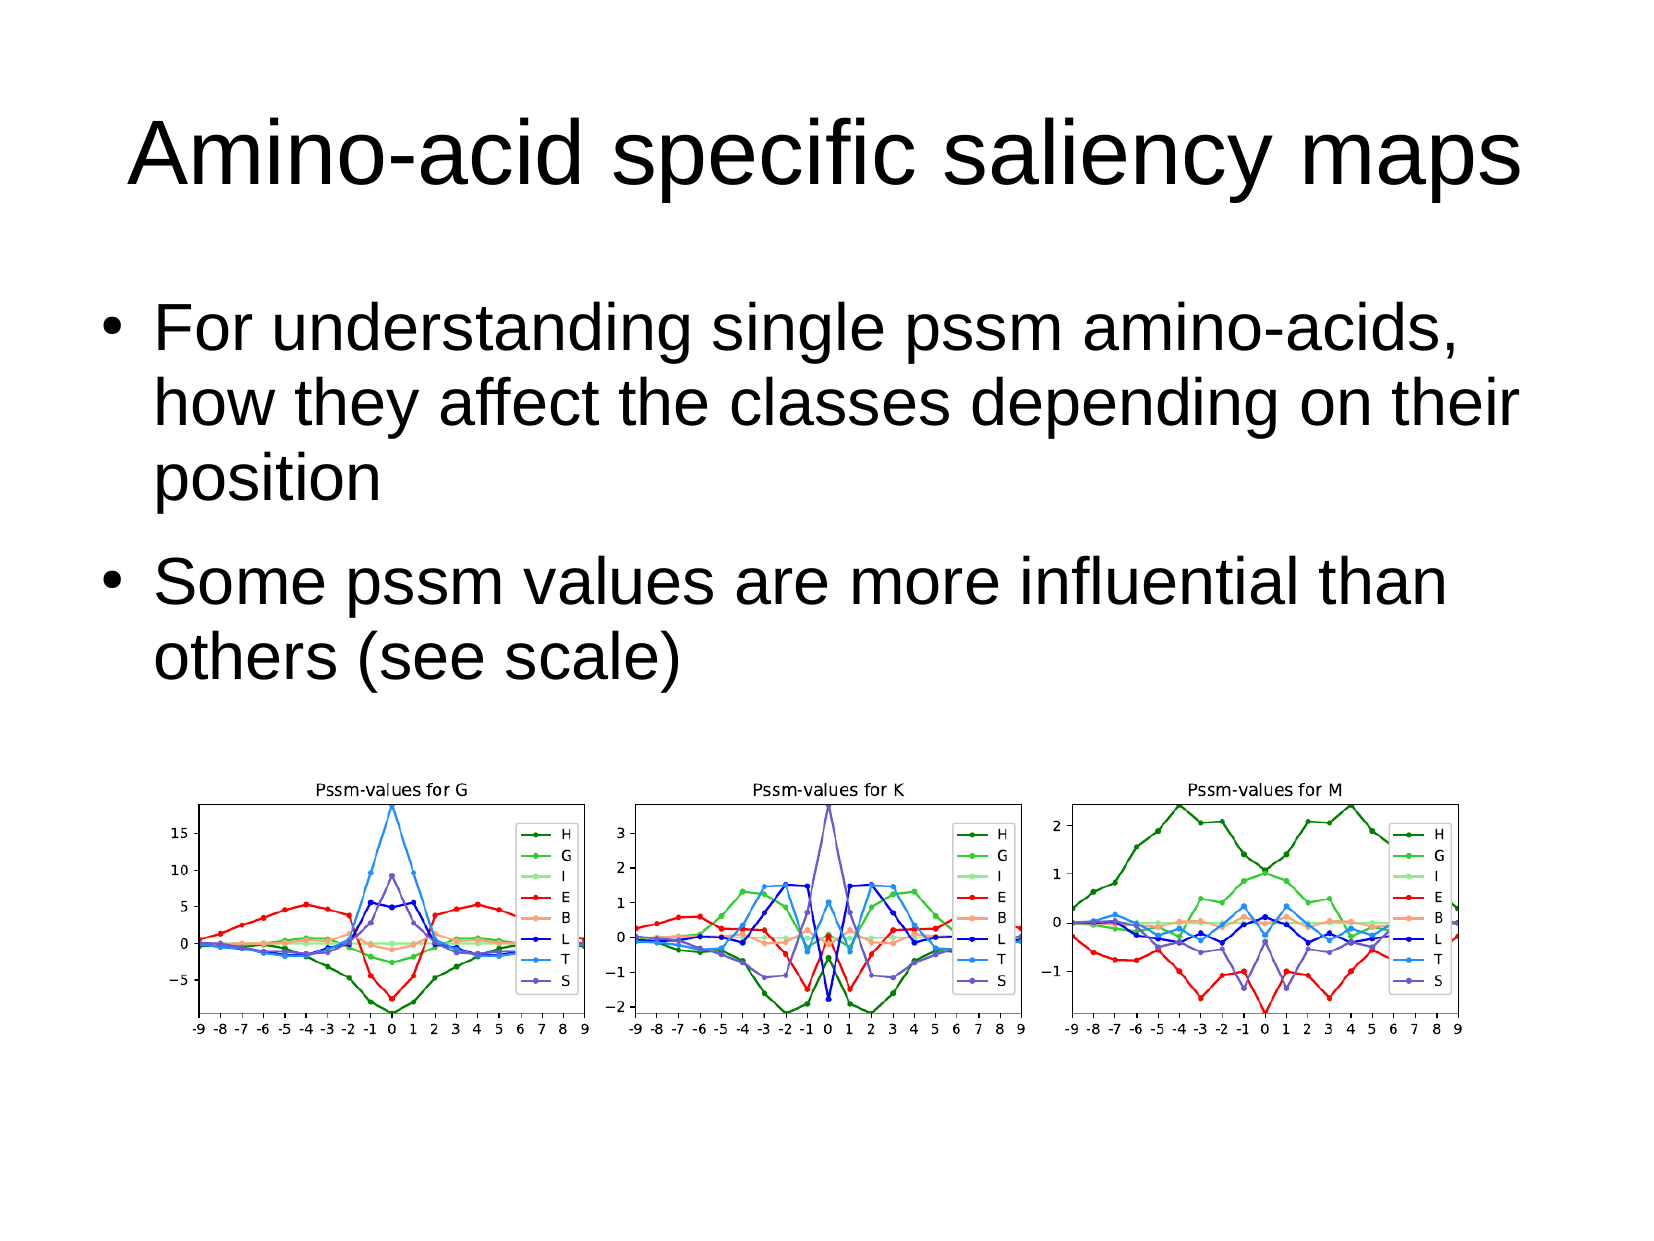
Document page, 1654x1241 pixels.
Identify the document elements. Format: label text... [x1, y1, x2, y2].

title Amino-acid specific saliency maps [82, 49, 1571, 257]
list For understanding single pssm amino-acids, how they affect the classes depending on their position Some pssm values are more influential than others (see scale) [82, 290, 1571, 1010]
picture [158, 772, 1477, 1052]
